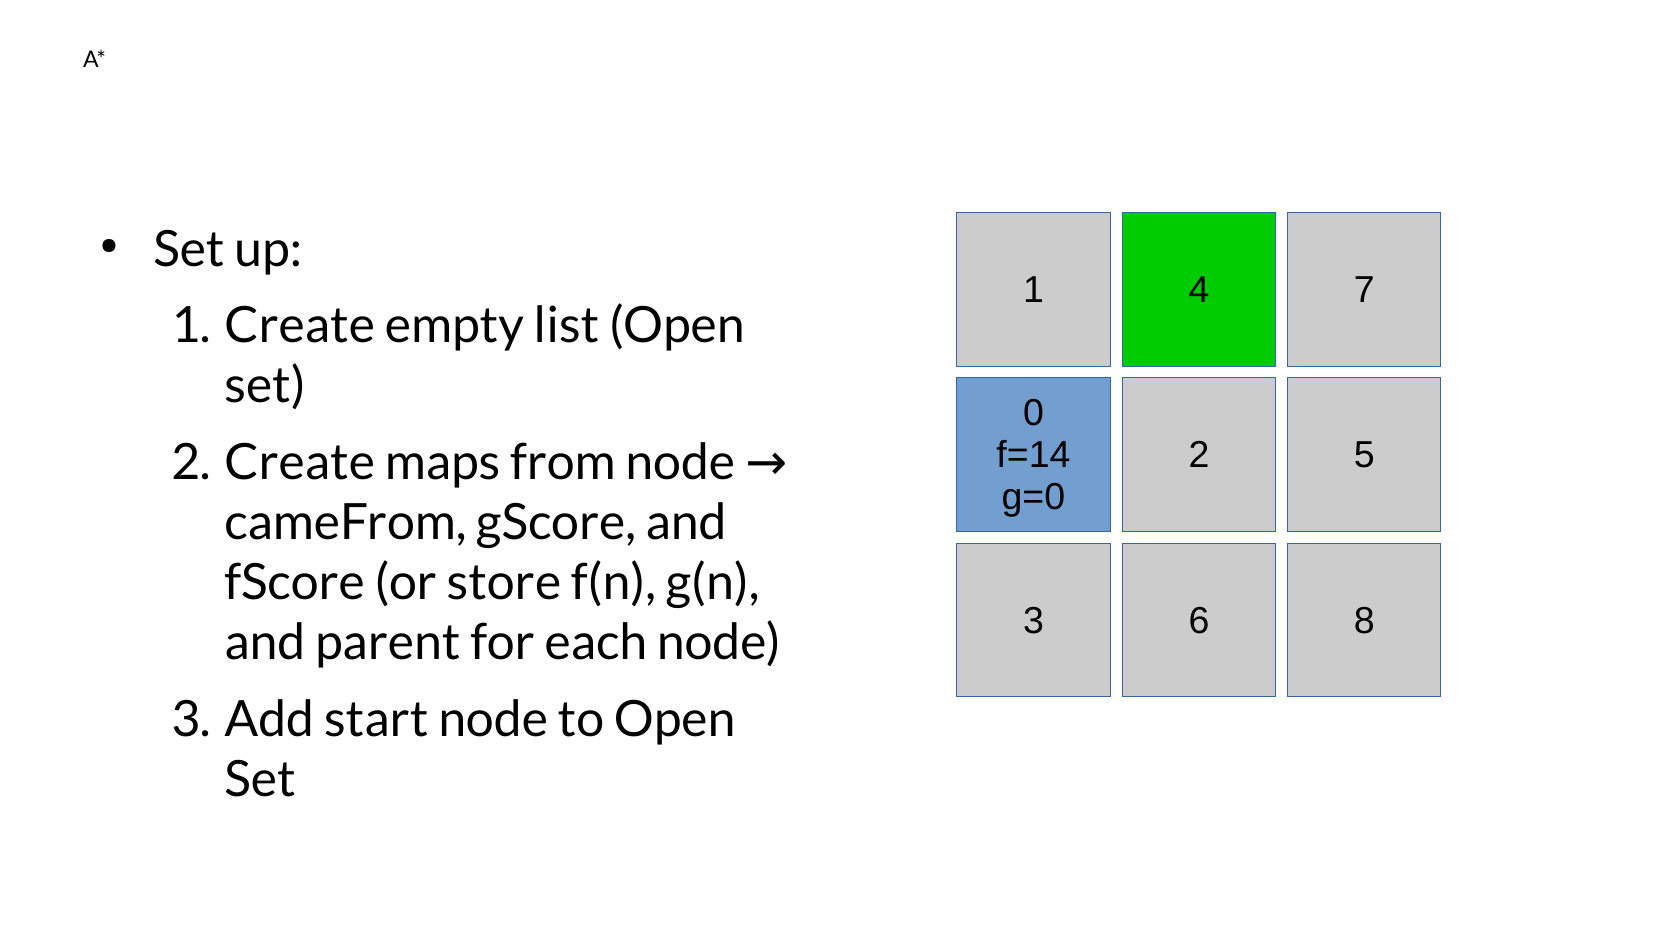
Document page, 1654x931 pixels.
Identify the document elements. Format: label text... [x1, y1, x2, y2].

list Set up: Create empty list (Open set) Create maps from node → cameFrom, gScore, and fScore (or store f(n), g(n), and parent for each node) Add start node to Open Set [82, 217, 809, 839]
text_box 3 [956, 543, 1111, 697]
text_box 1 [956, 212, 1111, 367]
text_box 6 [1122, 543, 1276, 697]
text_box 0 f=14 g=0 [956, 377, 1111, 532]
text_box 8 [1287, 543, 1441, 697]
text_box 2 [1122, 377, 1276, 532]
title A* [83, 0, 1571, 119]
text_box 4 [1122, 212, 1276, 367]
text_box 7 [1287, 212, 1441, 367]
text_box 5 [1287, 377, 1441, 532]
